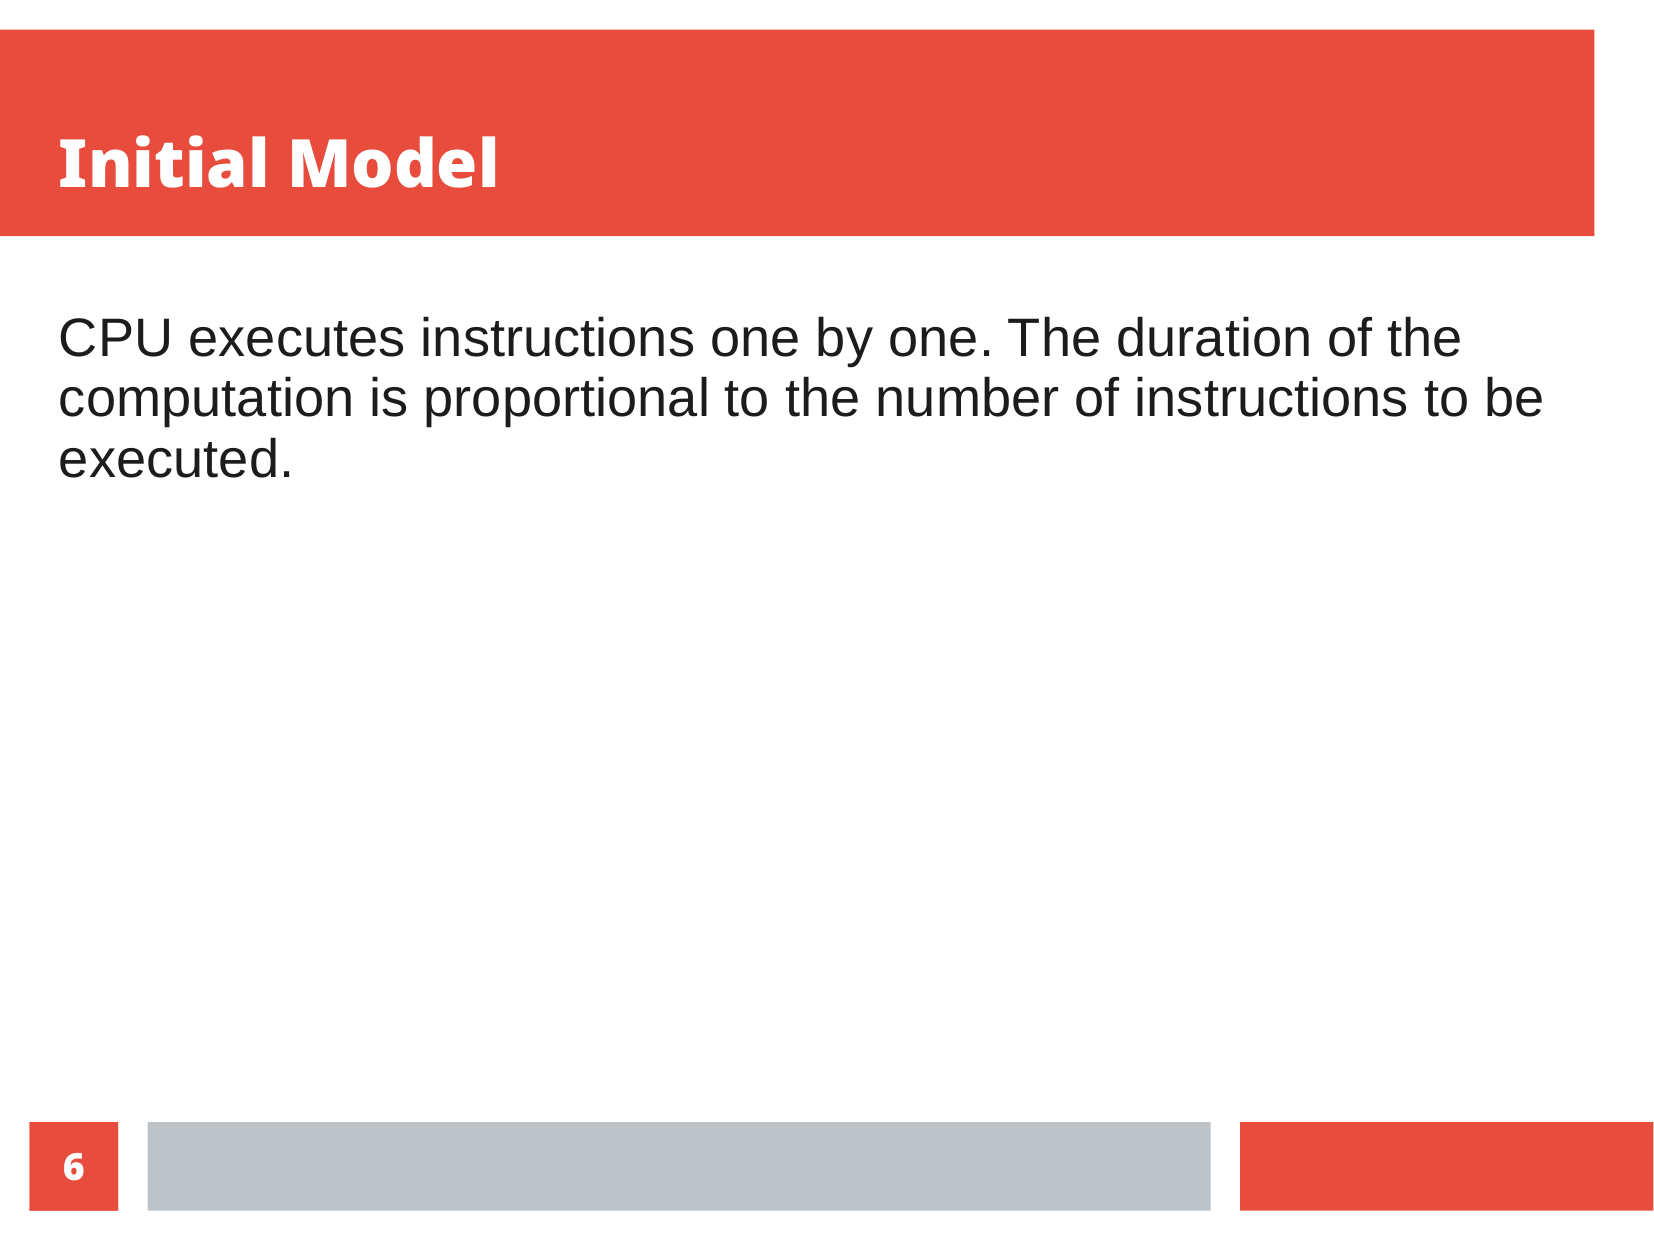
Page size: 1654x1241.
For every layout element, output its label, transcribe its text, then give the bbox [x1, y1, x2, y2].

text_box CPU executes instructions one by one. The duration of the computation is proportional to the number of instructions to be executed. [59, 307, 1583, 454]
title Initial Model [59, 59, 1595, 207]
